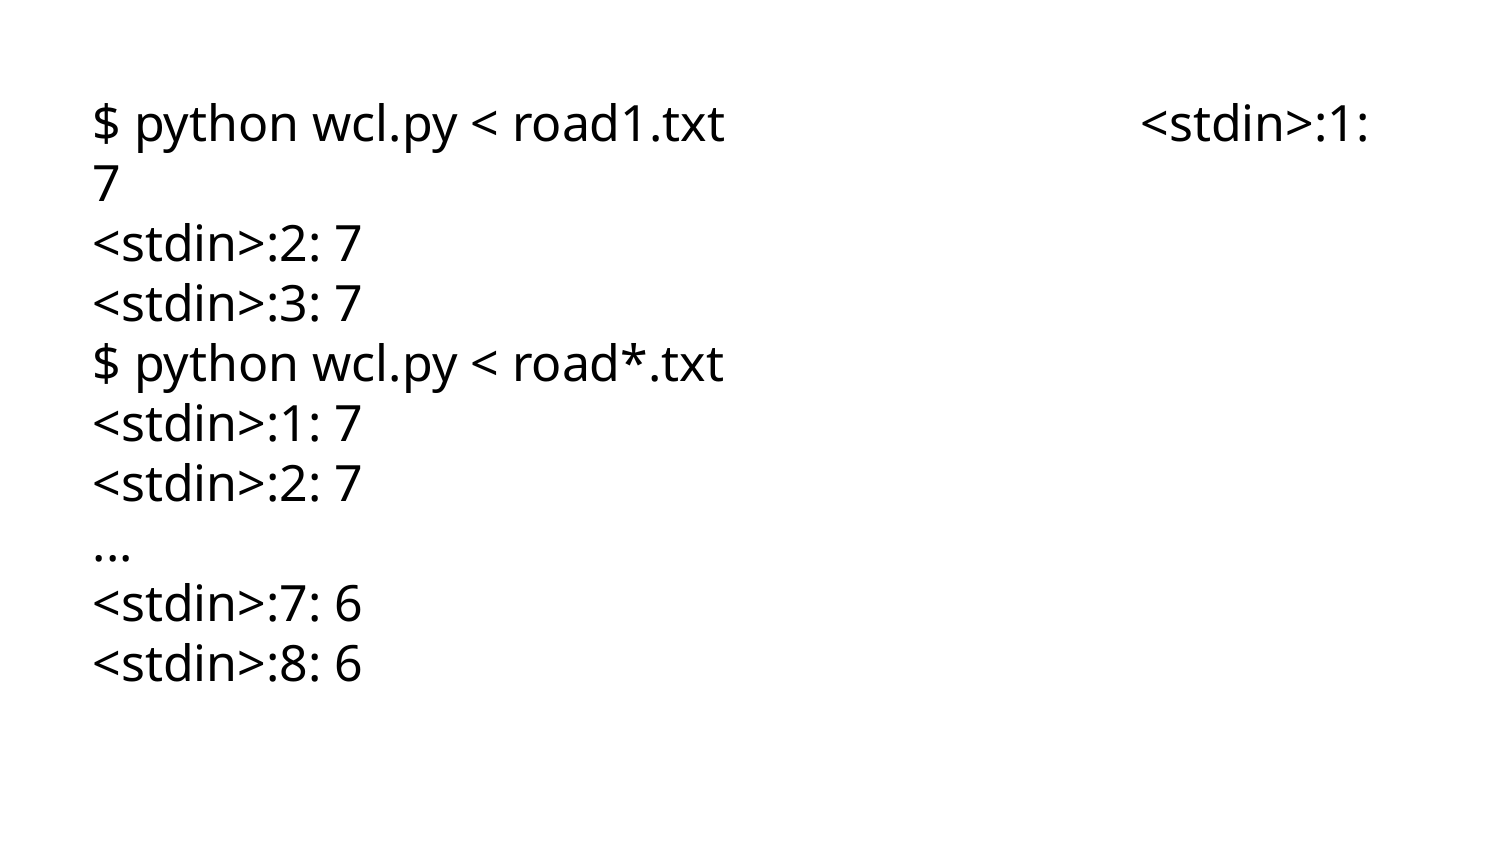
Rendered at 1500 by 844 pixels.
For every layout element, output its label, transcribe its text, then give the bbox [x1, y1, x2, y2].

title $ python wcl.py < road1.txt <stdin>:1: 7 <stdin>:2: 7 <stdin>:3: 7 $ python wcl.py < road*.txt <stdin>:1: 7 <stdin>:2: 7 ... <stdin>:7: 6 <stdin>:8: 6 [77, 44, 1423, 799]
